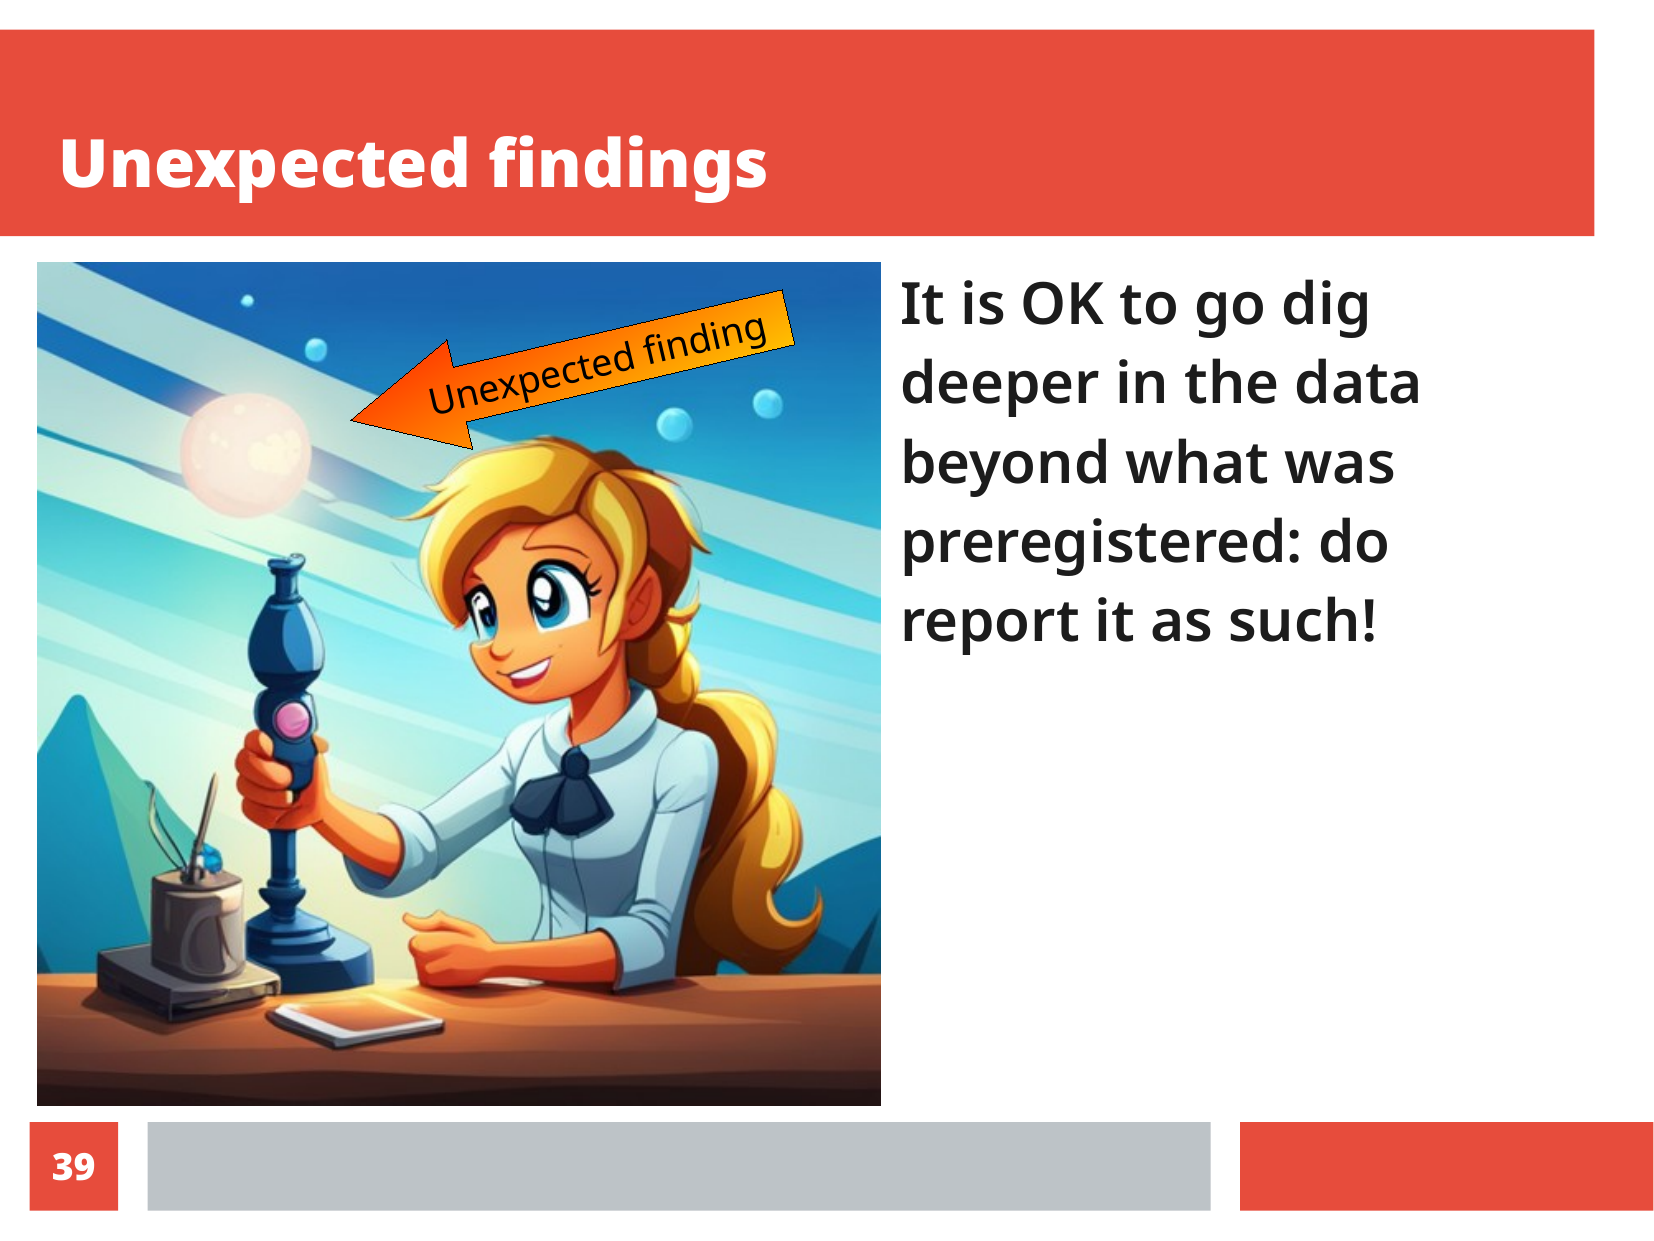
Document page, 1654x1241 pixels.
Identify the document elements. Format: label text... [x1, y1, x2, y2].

title Unexpected findings [59, 59, 1595, 207]
list It is OK to go dig deeper in the data beyond what was preregistered: do report it as such! [900, 262, 1565, 1093]
text_box Unexpected finding [350, 289, 795, 450]
picture [37, 262, 881, 1106]
